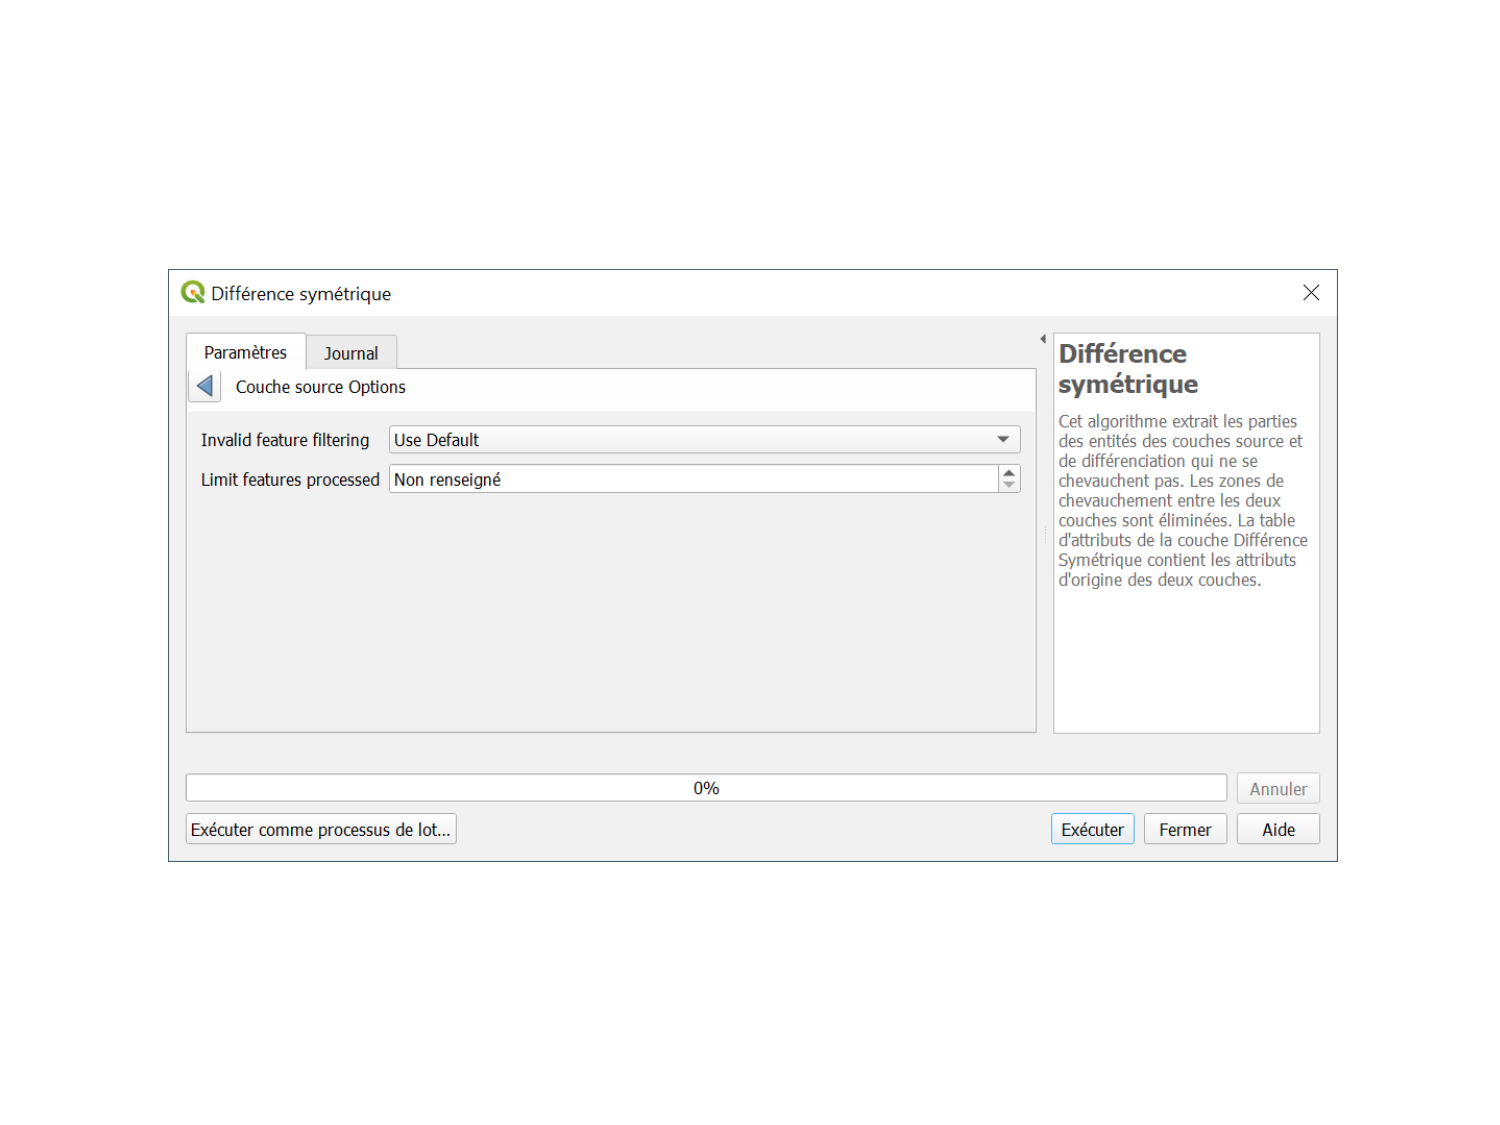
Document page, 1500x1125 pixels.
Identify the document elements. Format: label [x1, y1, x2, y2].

picture [168, 269, 1338, 862]
